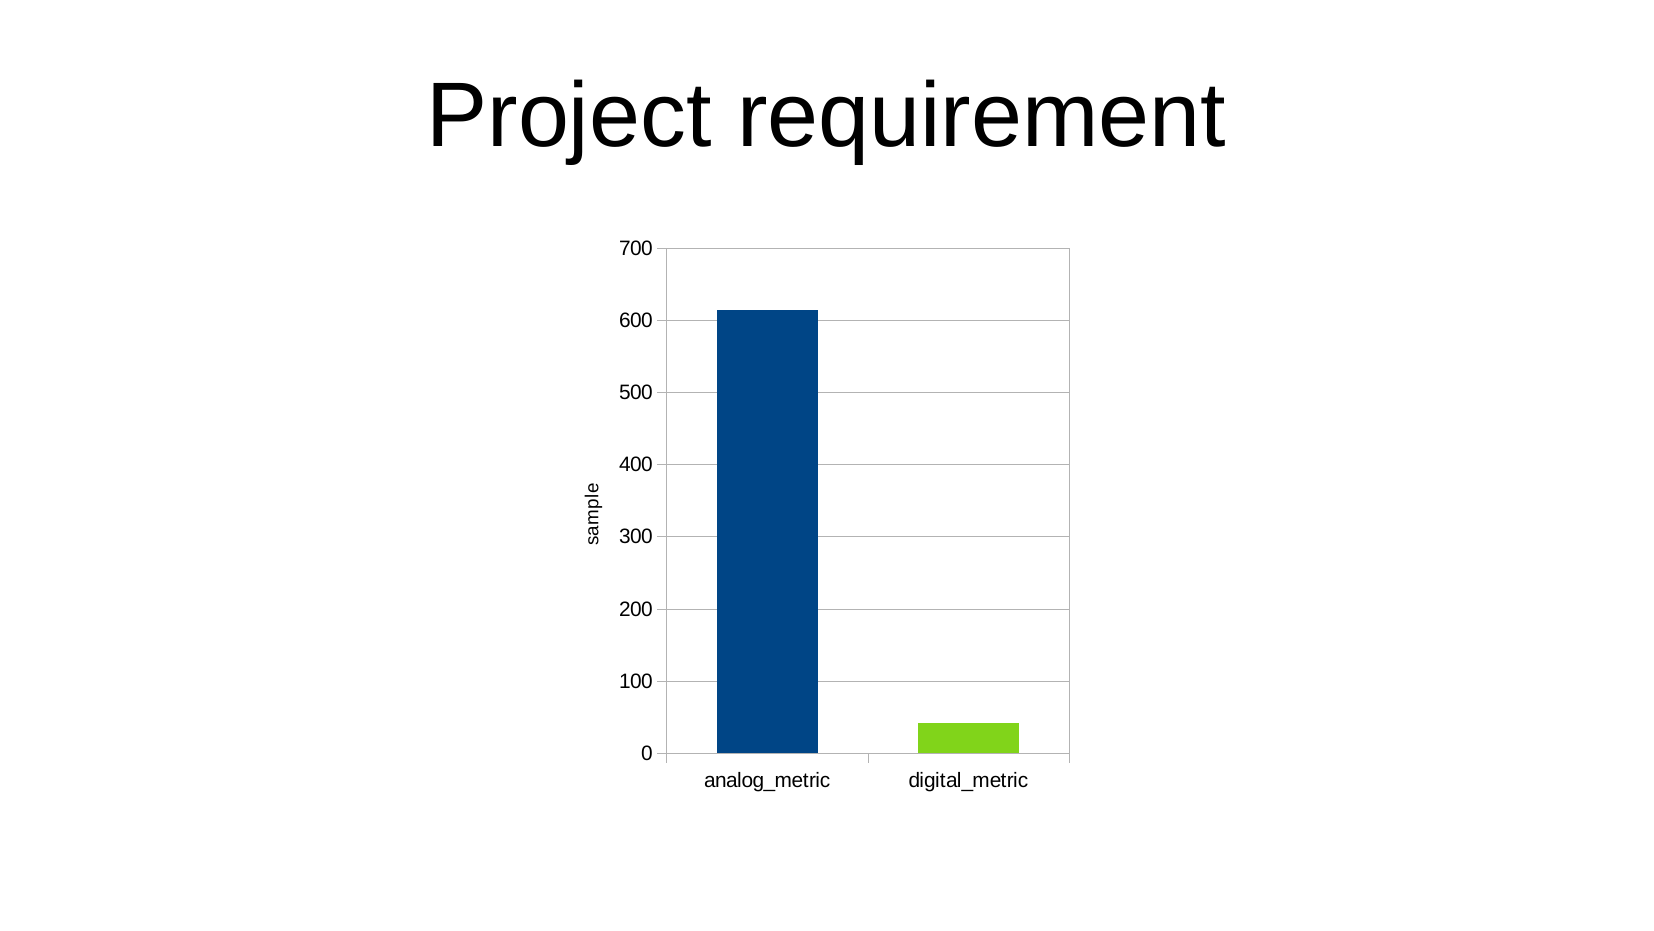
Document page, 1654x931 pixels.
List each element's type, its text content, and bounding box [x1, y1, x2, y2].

title Project requirement [82, 37, 1571, 193]
chart [548, 225, 1081, 804]
